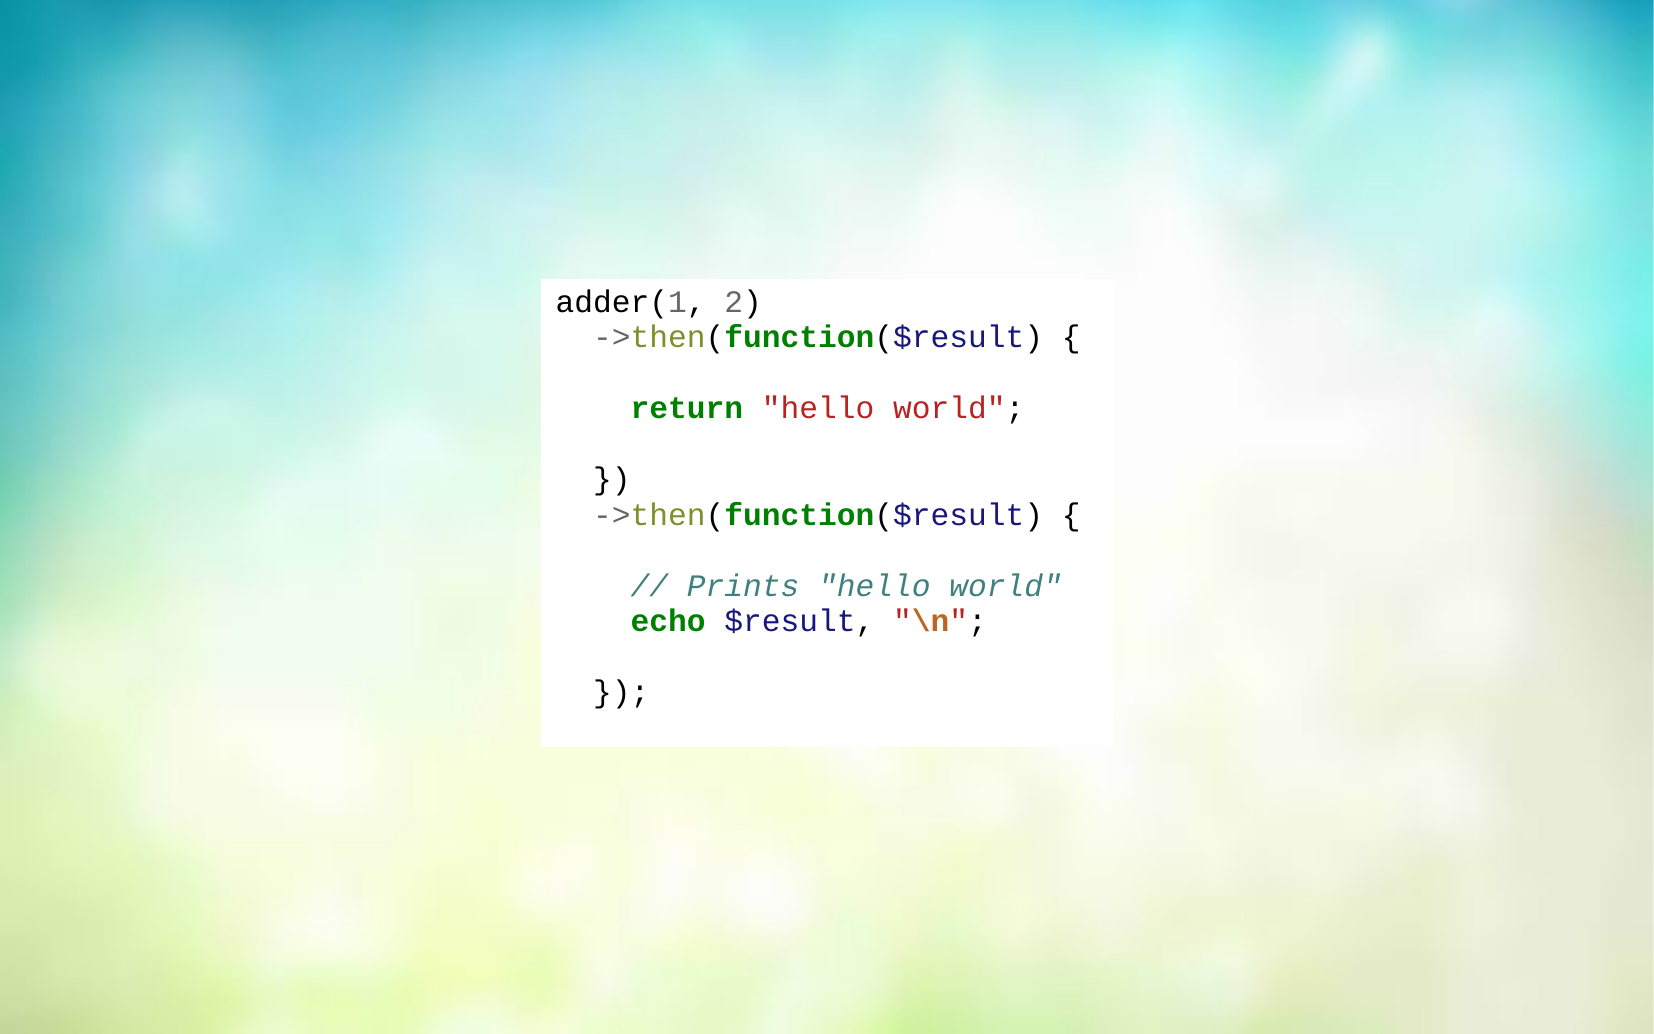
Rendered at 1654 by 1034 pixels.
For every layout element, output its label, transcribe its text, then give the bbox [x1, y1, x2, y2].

picture [0, 0, 1654, 1034]
text_box adder(1, 2) ->then(function($result) { return "hello world"; }) ->then(function($result) { // Prints "hello world" echo $result, "\n"; }); [540, 278, 1113, 747]
